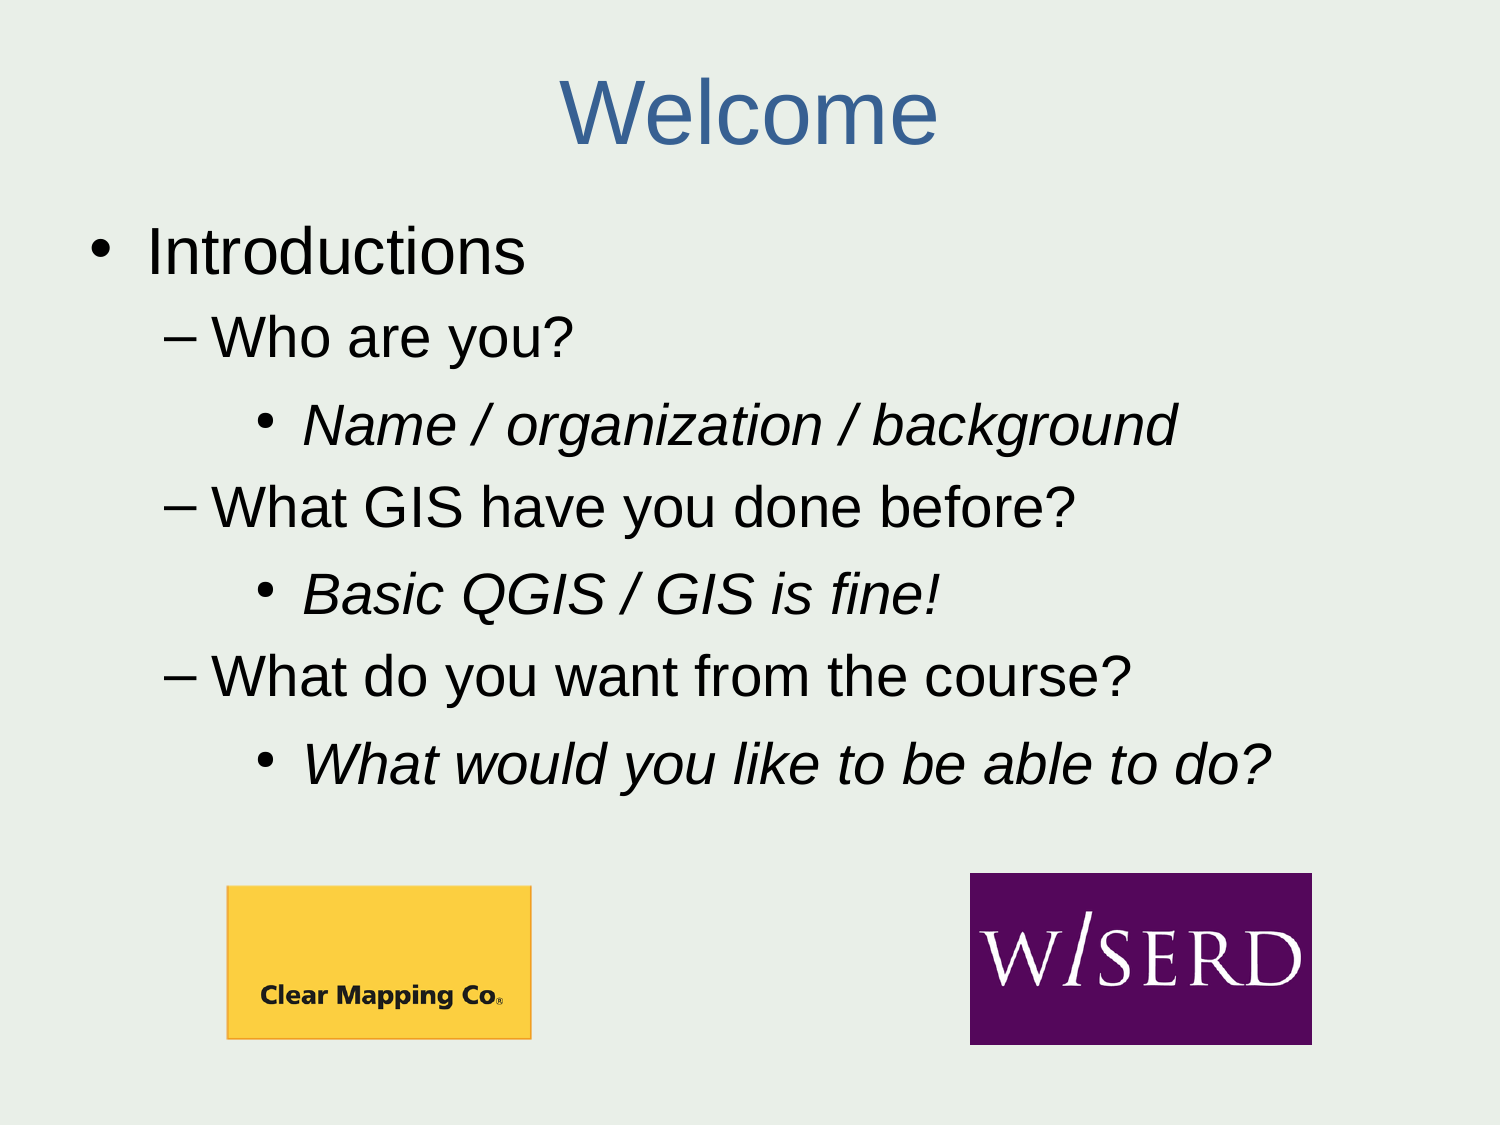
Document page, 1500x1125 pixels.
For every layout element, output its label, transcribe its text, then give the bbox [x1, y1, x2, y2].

title Welcome [75, 45, 1425, 200]
picture [970, 873, 1312, 1045]
picture [226, 885, 532, 1040]
list Introductions Who are you? Name / organization / background What GIS have you done before? Basic QGIS / GIS is fine! What do you want from the course? What would you like to be able to do? [75, 200, 1425, 1005]
